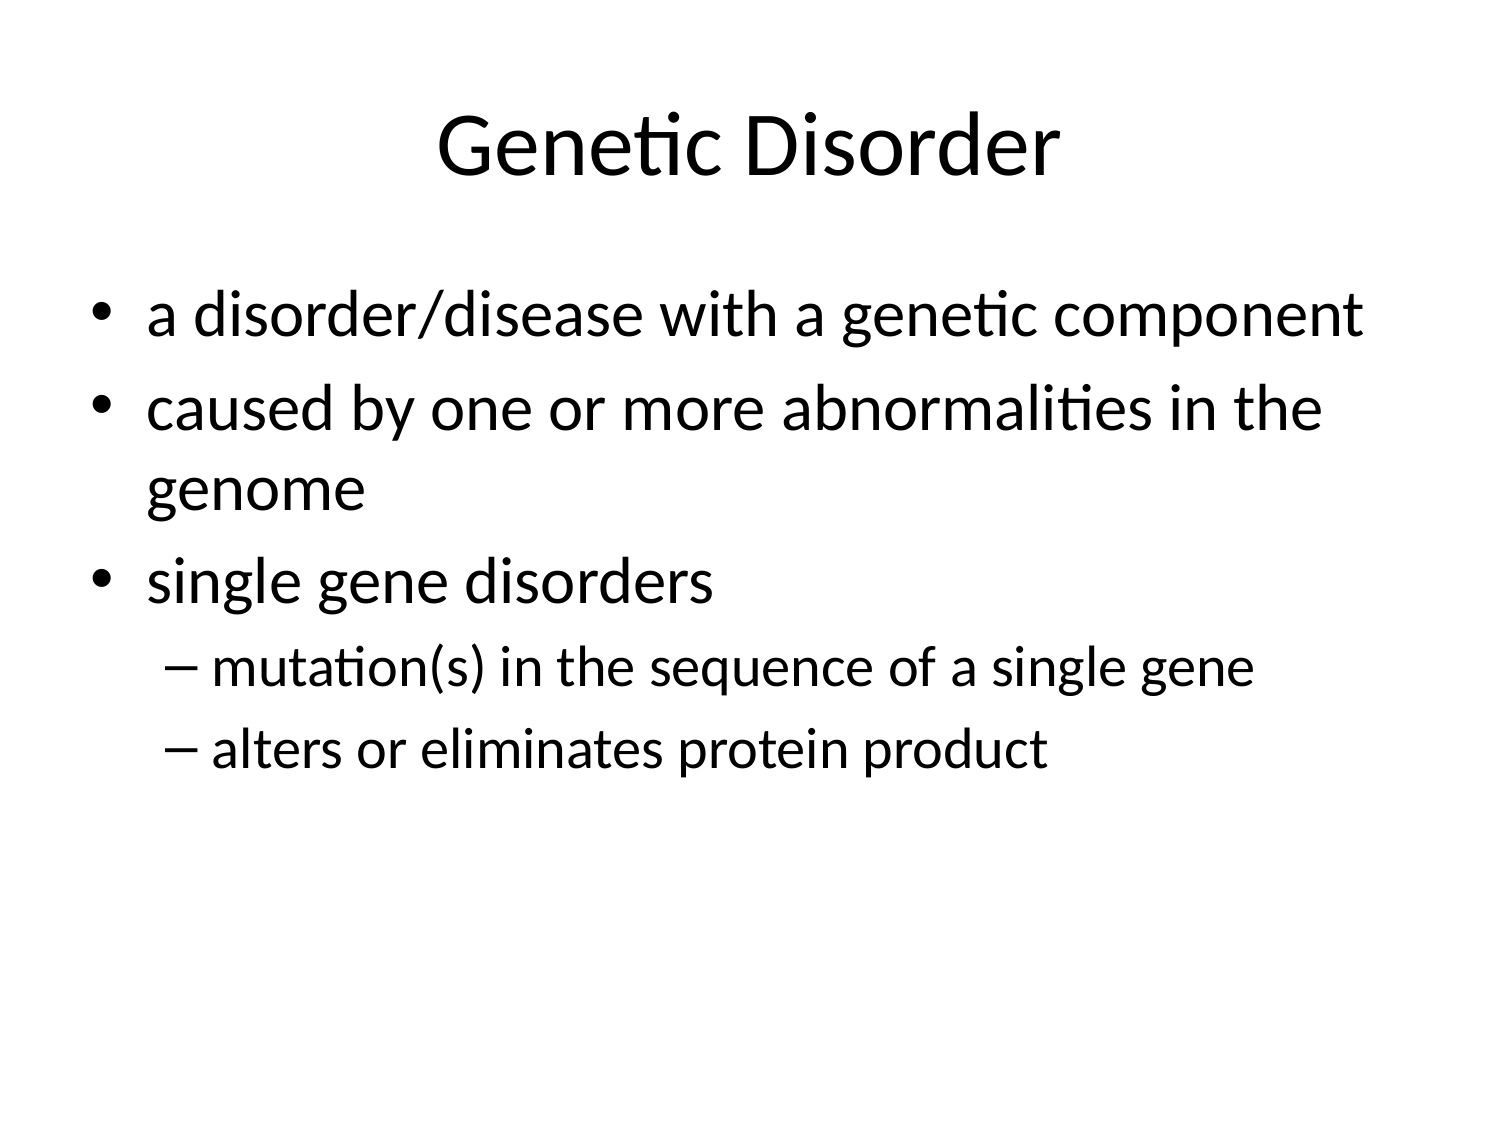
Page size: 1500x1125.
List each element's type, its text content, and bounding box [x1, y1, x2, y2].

list a disorder/disease with a genetic component caused by one or more abnormalities in the genome single gene disorders mutation(s) in the sequence of a single gene alters or eliminates protein product [75, 262, 1425, 1005]
title Genetic Disorder [75, 45, 1425, 233]
